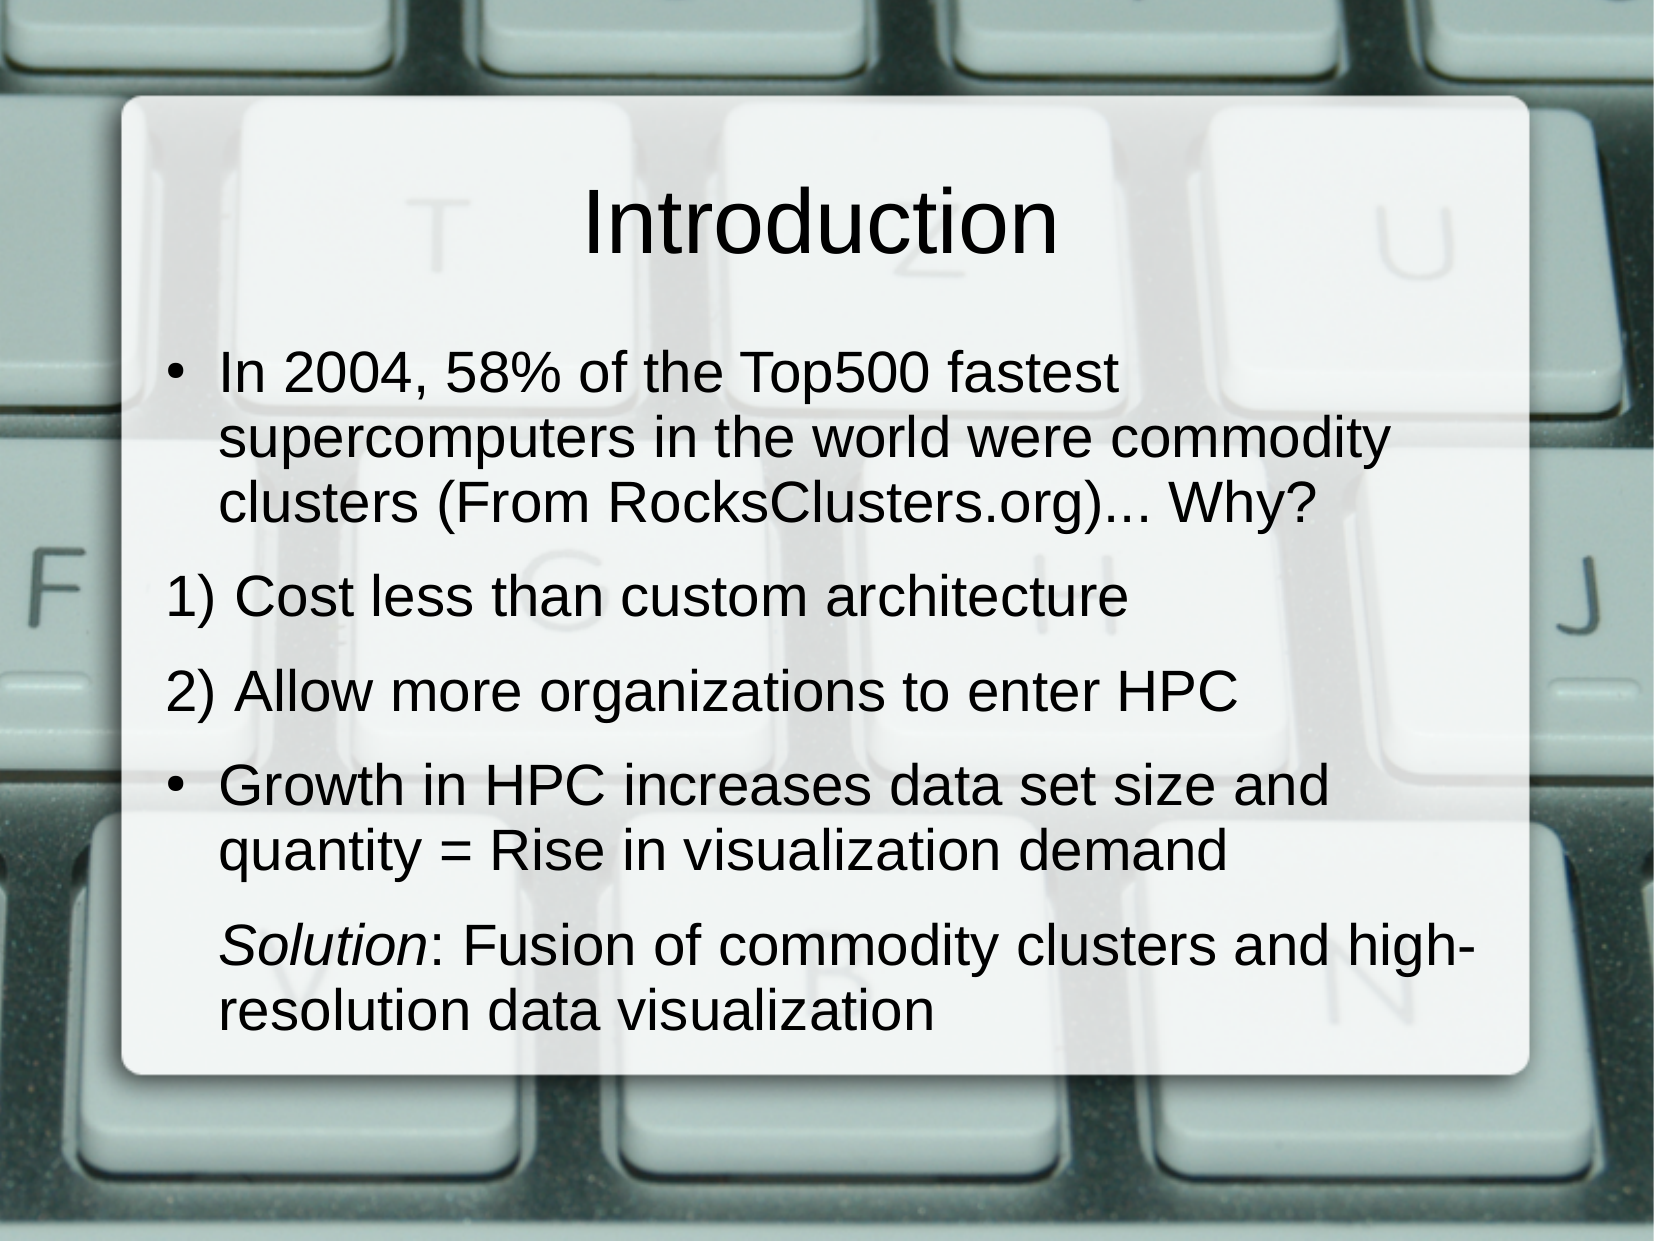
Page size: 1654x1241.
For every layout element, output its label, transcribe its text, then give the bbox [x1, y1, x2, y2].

list In 2004, 58% of the Top500 fastest supercomputers in the world were commodity clusters (From RocksClusters.org)... Why? Cost less than custom architecture Allow more organizations to enter HPC Growth in HPC increases data set size and quantity = Rise in visualization demand Solution: Fusion of commodity clusters and high-resolution data visualization [147, 339, 1506, 1049]
title Introduction [135, 117, 1506, 325]
picture [0, 0, 1654, 1241]
